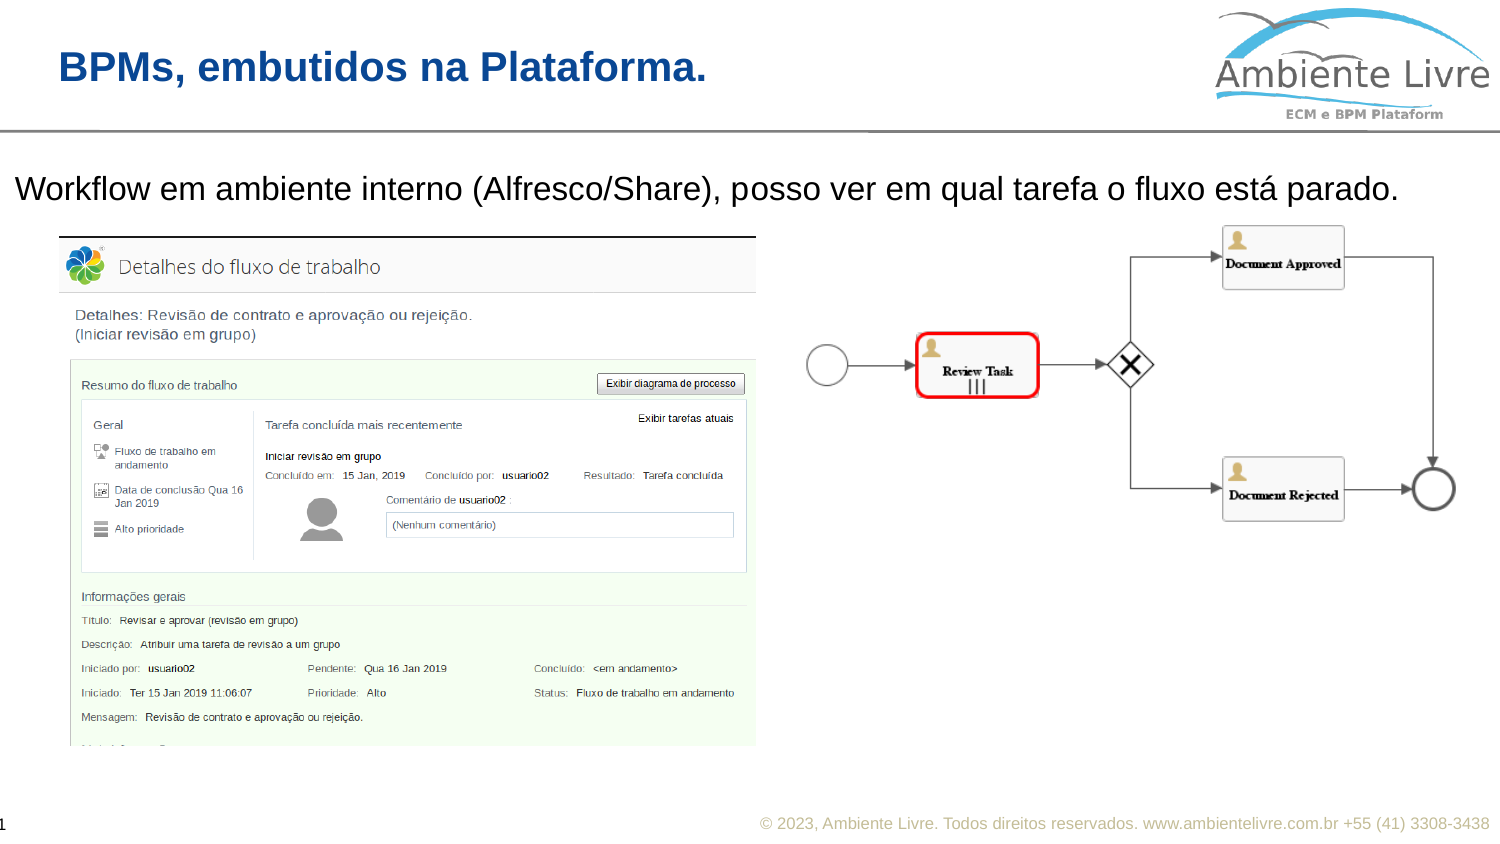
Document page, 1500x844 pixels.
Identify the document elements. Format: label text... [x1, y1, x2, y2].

text_box Workflow em ambiente interno (Alfresco/Share), posso ver em qual tarefa o fluxo está parado. [0, 159, 1477, 215]
title BPMs, embutidos na Plataforma. [43, 8, 1127, 129]
picture [772, 8, 1489, 159]
picture [59, 215, 1465, 750]
